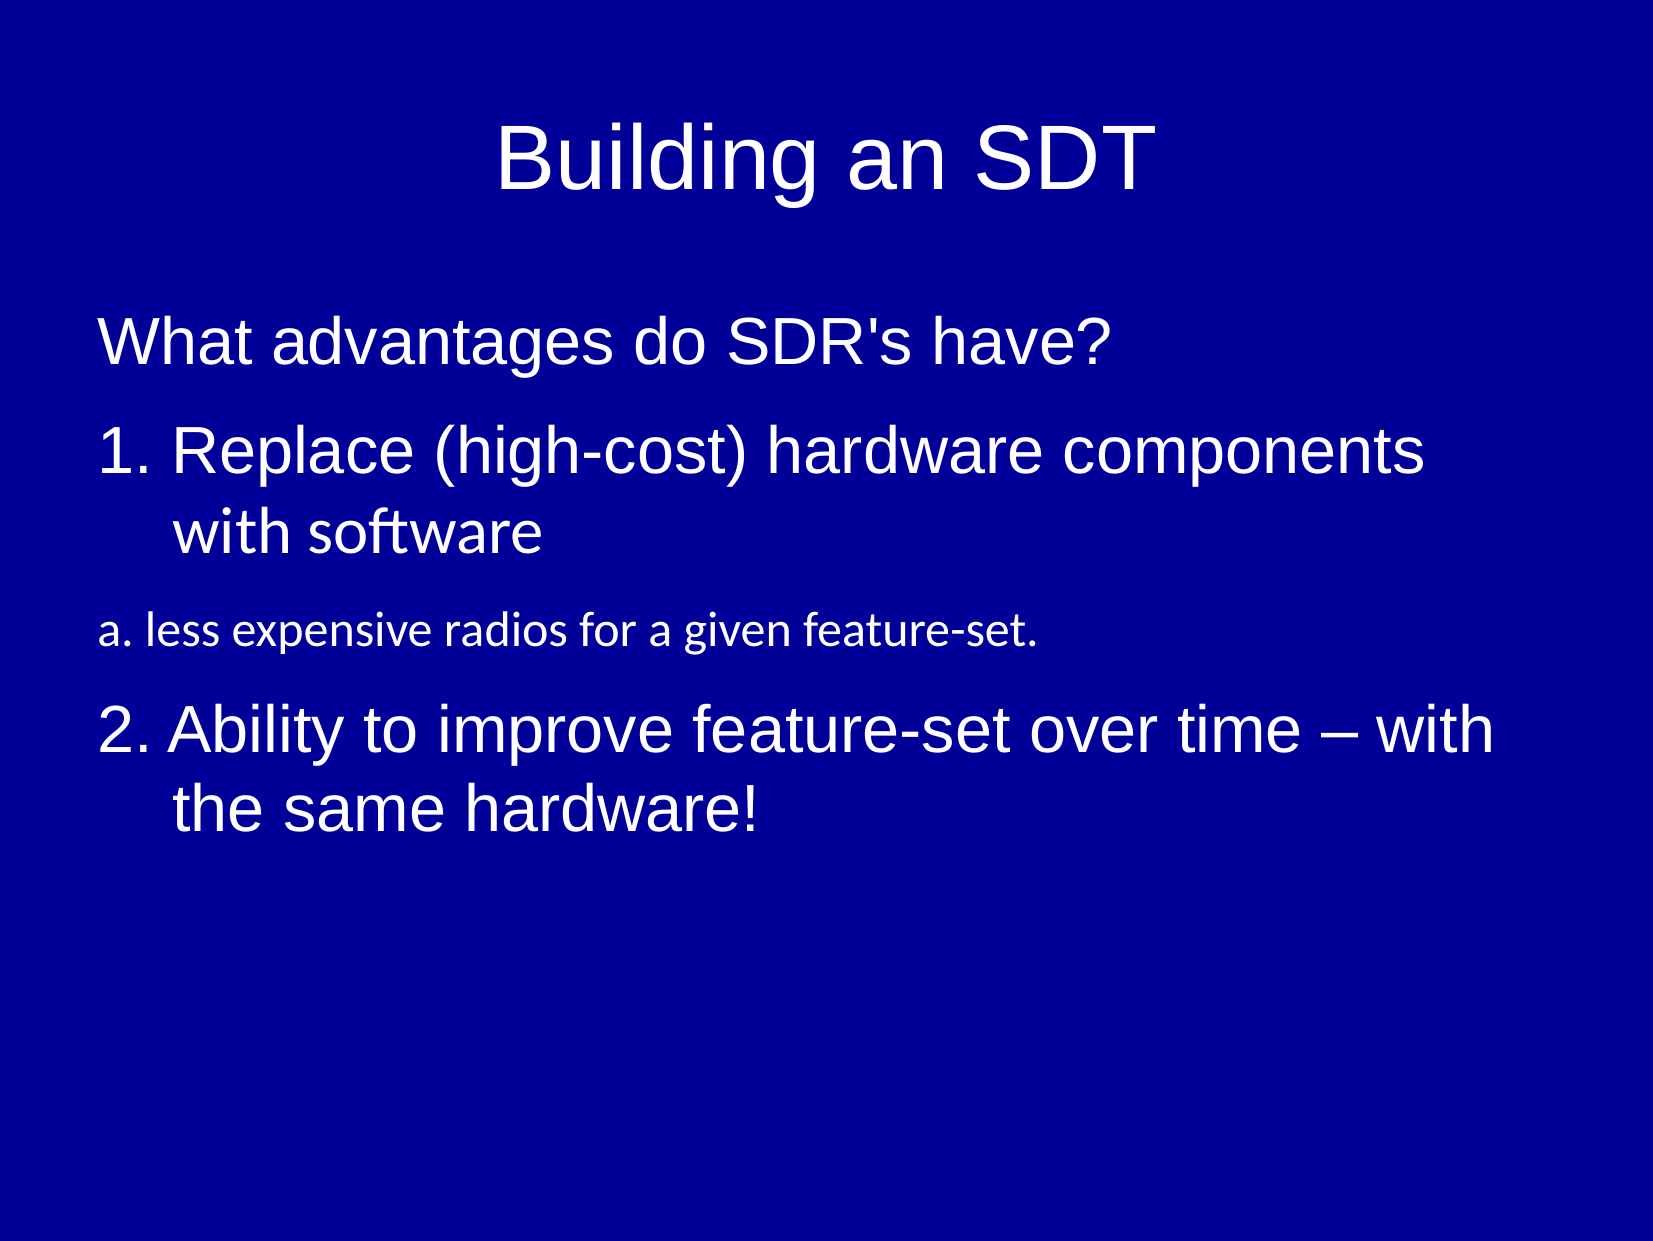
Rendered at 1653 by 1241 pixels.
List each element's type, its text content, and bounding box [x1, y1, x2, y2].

text_box What advantages do SDR's have? 1. Replace (high-cost) hardware components with software a. less expensive radios for a given feature-set. 2. Ability to improve feature-set over time – with the same hardware! [82, 290, 1571, 1109]
text_box Building an SDT [82, 49, 1571, 257]
